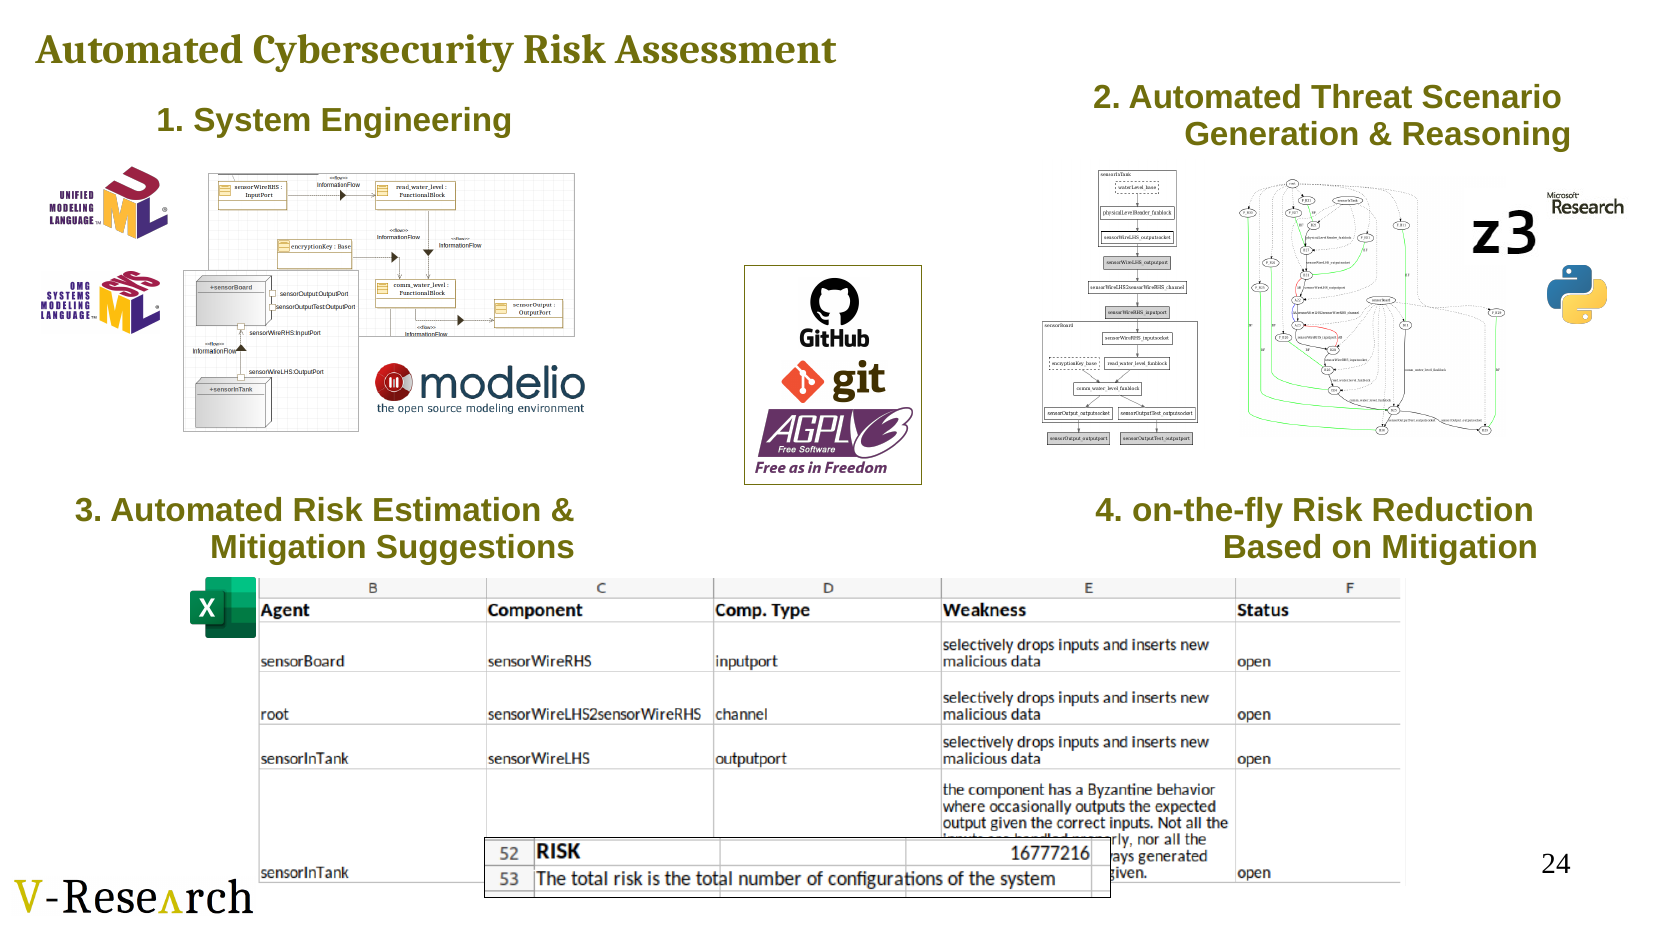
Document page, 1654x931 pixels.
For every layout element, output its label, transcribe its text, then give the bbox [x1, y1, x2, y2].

picture [798, 277, 870, 349]
picture [1239, 176, 1642, 438]
text_box 1. System Engineering [141, 94, 528, 147]
picture [11, 577, 1406, 916]
picture [781, 360, 888, 403]
text_box 4. on-the-fly Risk Reduction Based on Mitigation [1080, 484, 1554, 574]
picture [183, 173, 575, 432]
picture [375, 363, 585, 414]
text_box Automated Cybersecurity Risk Assessment [20, 18, 886, 95]
picture [41, 271, 160, 334]
picture [1033, 159, 1205, 449]
picture [49, 163, 168, 243]
text_box 2. Automated Threat Scenario Generation & Reasoning [1078, 70, 1587, 160]
picture [755, 407, 913, 473]
text_box 3. Automated Risk Estimation & Mitigation Suggestions [60, 484, 591, 574]
